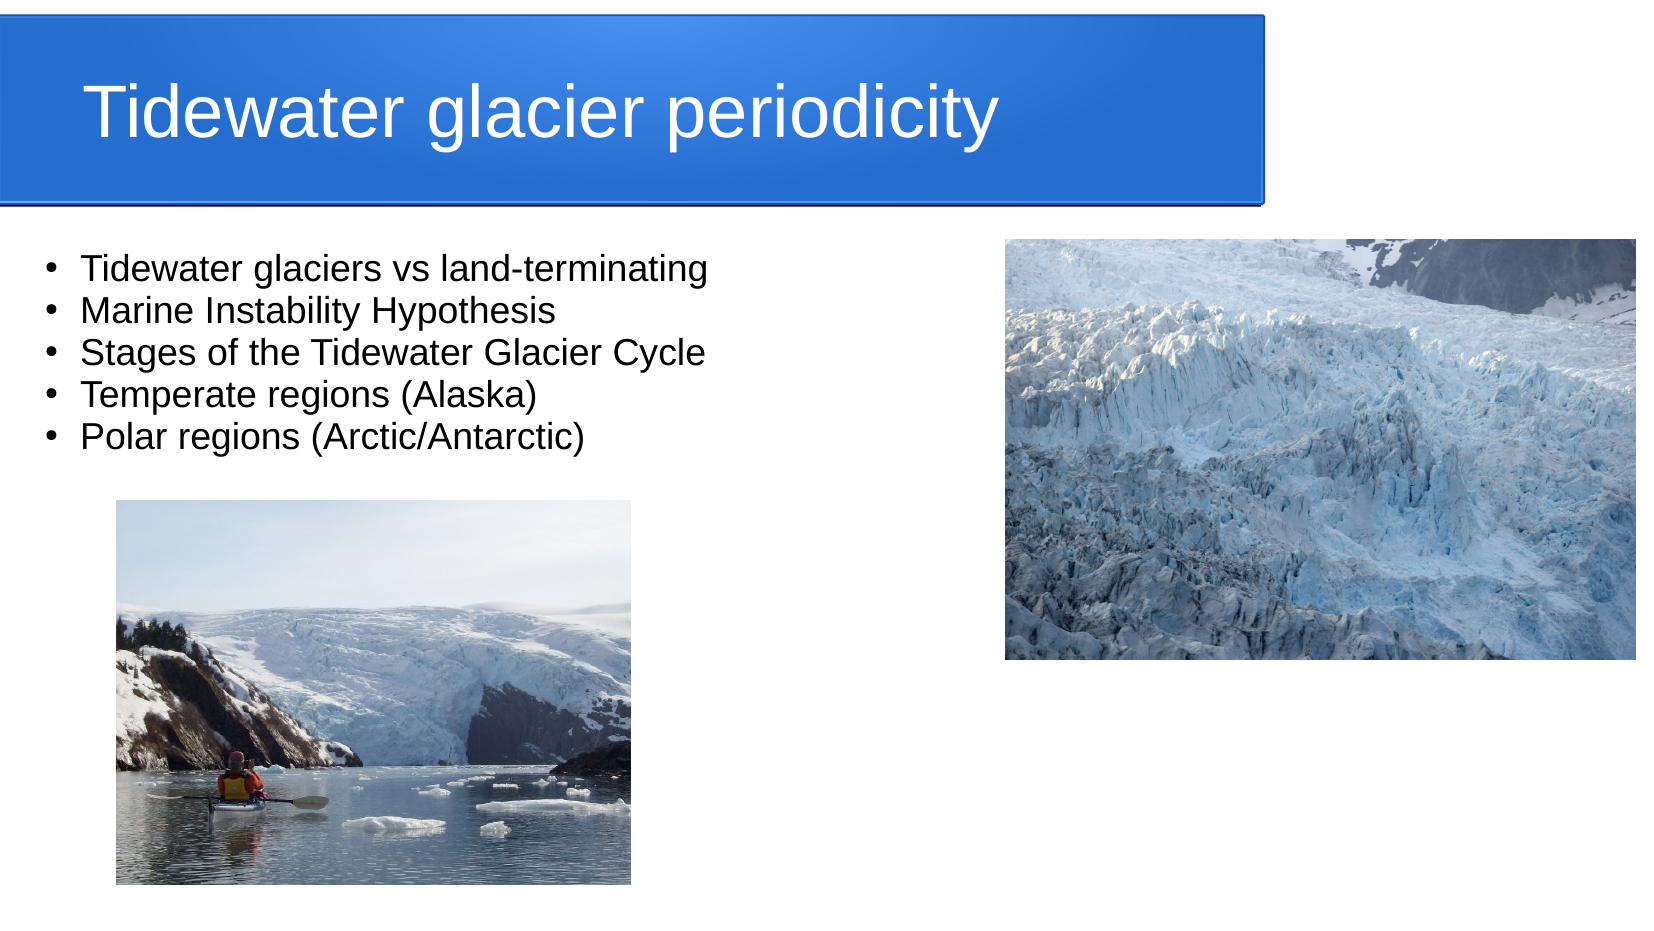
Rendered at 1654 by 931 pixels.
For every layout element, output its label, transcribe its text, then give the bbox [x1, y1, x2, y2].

picture [1005, 239, 1636, 661]
title Tidewater glacier periodicity [82, 35, 1235, 189]
text_box Tidewater glaciers vs land-terminating Marine Instability Hypothesis Stages of the Tidewater Glacier Cycle Temperate regions (Alaska) Polar regions (Arctic/Antarctic) [30, 240, 931, 465]
picture [116, 500, 631, 886]
